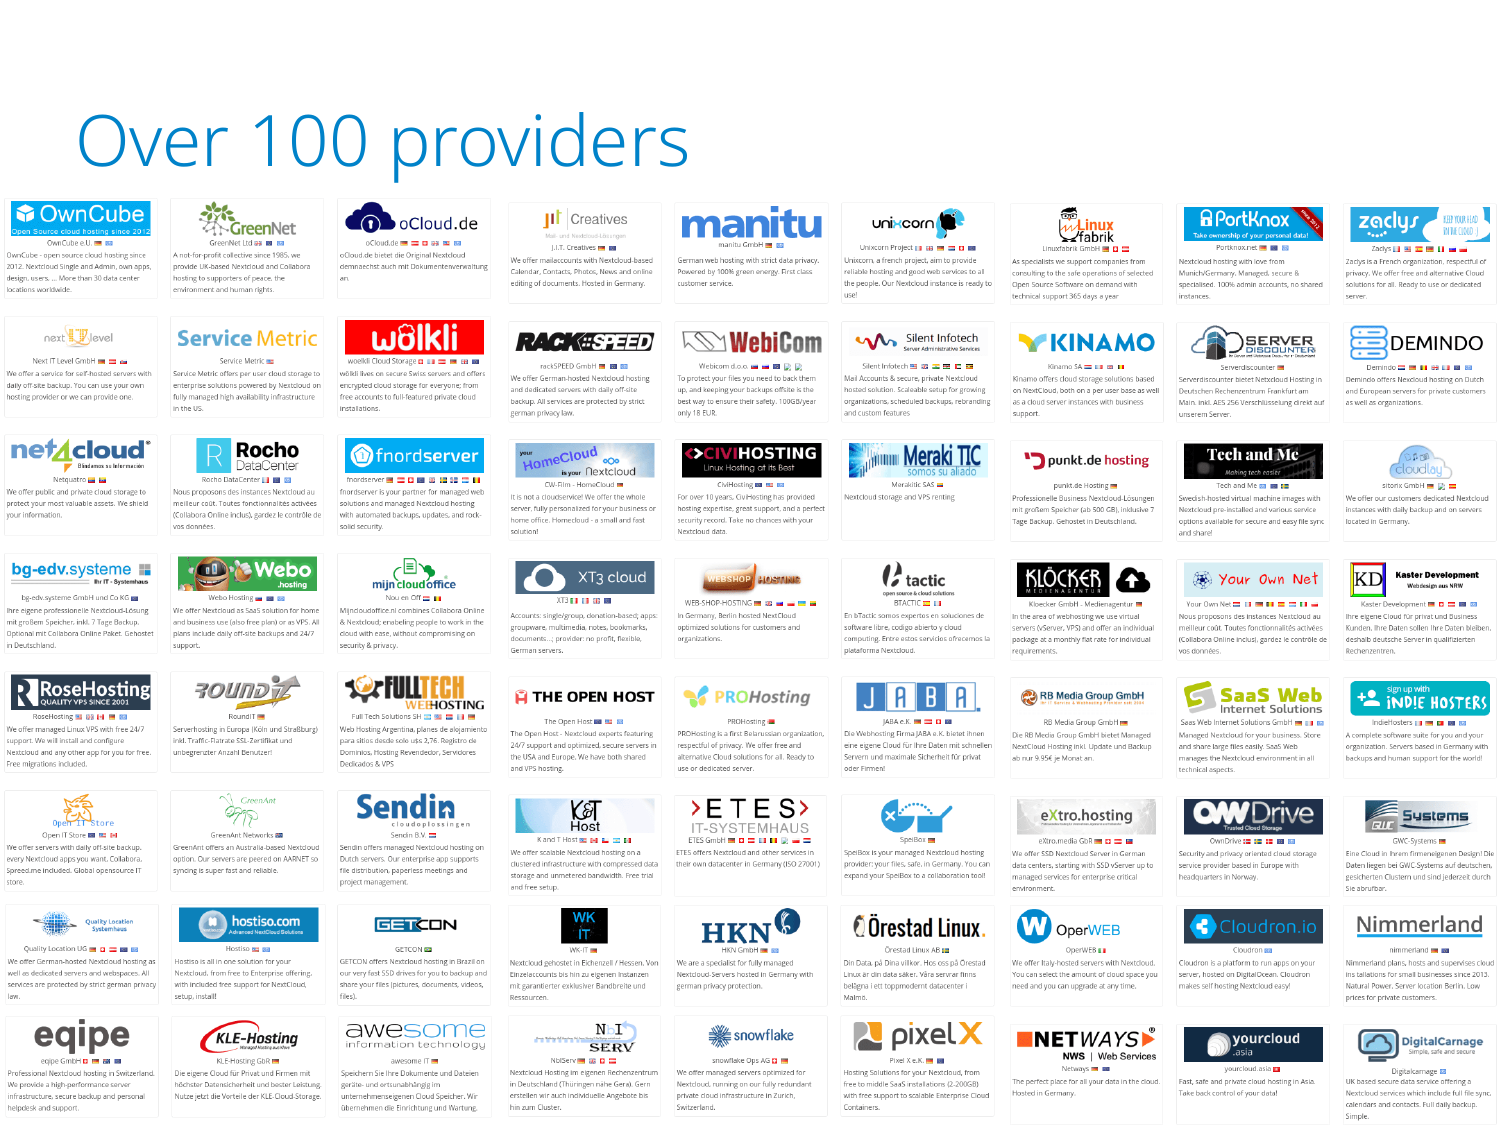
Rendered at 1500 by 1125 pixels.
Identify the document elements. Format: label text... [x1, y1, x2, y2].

picture [0, 195, 1500, 1125]
title Over 100 providers [74, 44, 1425, 195]
